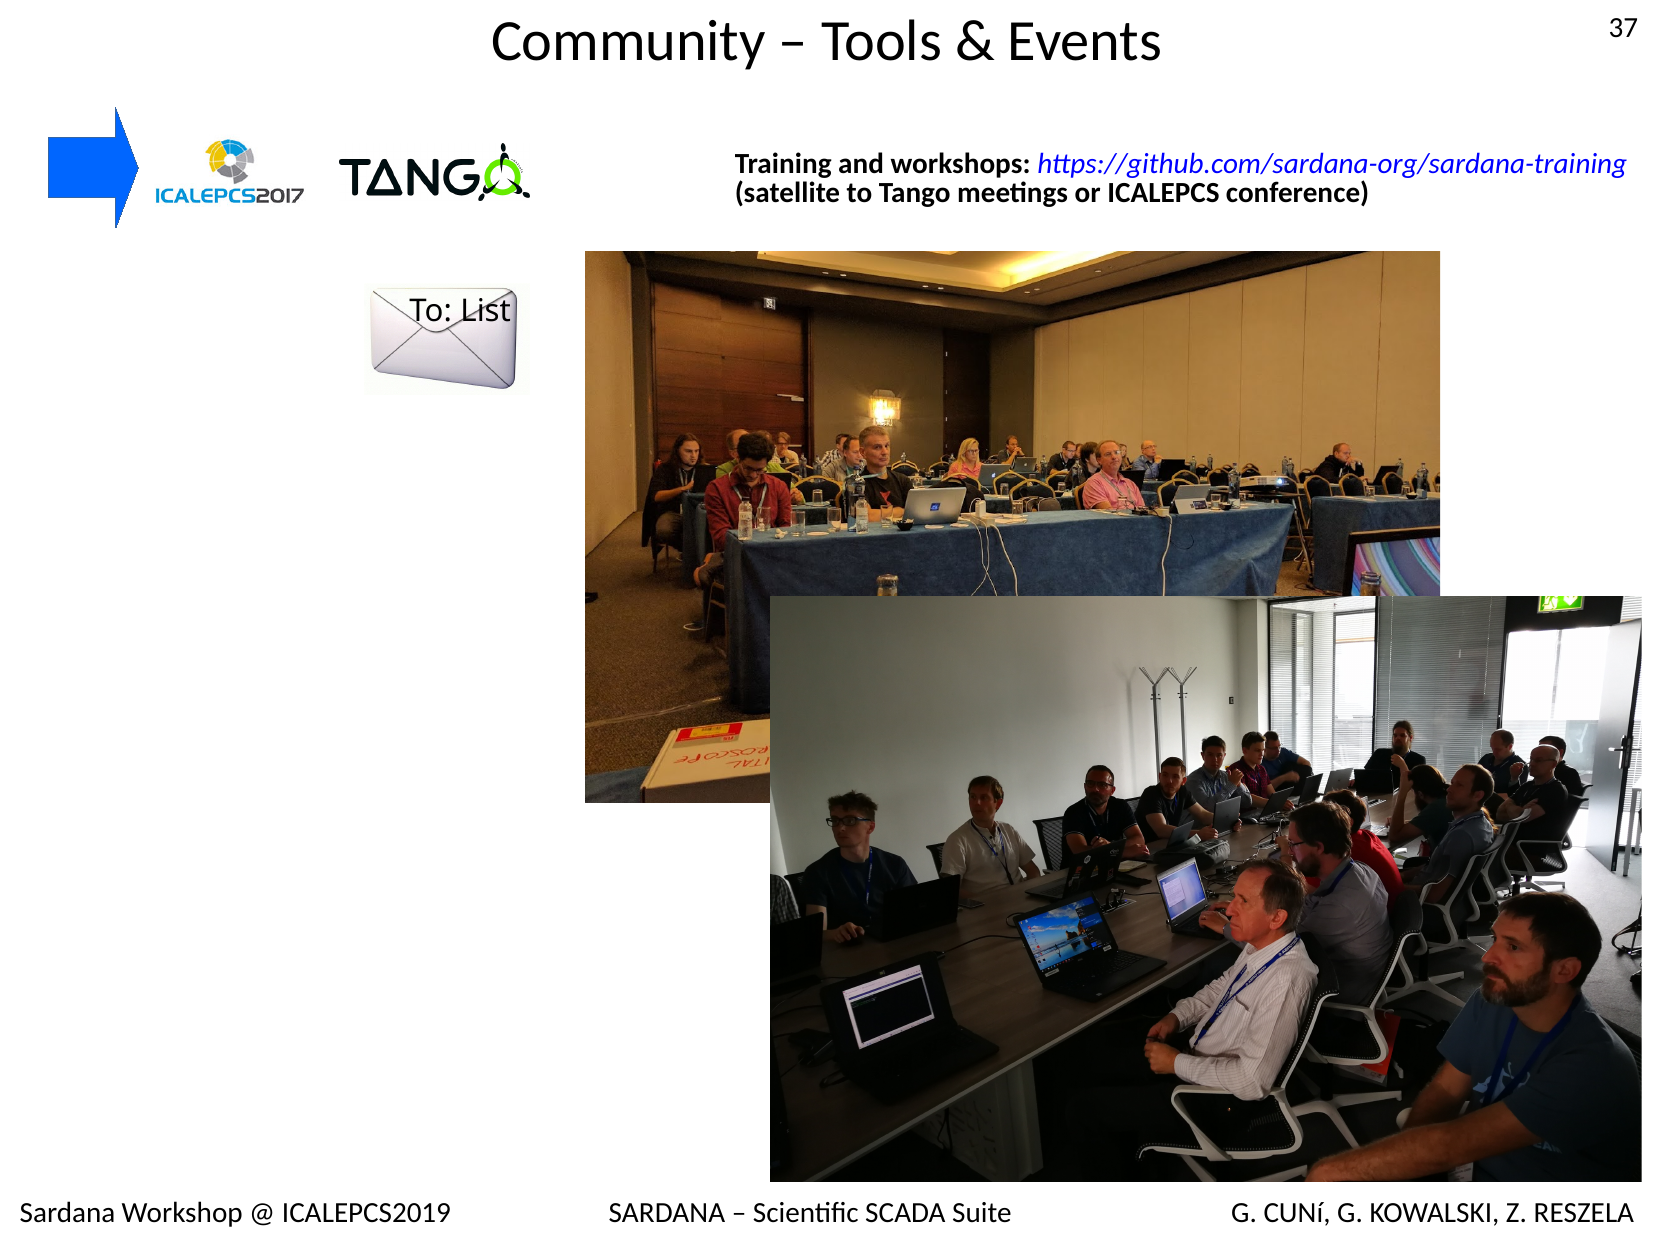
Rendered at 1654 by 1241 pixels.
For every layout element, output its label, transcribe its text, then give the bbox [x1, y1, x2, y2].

text_box [48, 107, 139, 228]
picture [339, 143, 530, 201]
picture [139, 104, 321, 240]
text_box To: List [394, 280, 530, 365]
picture [364, 283, 530, 395]
picture [585, 251, 1642, 1182]
text_box Training and workshops: https://github.com/sardana-org/sardana-training (satellite to Tango meetings or ICALEPCS conference) [720, 114, 1654, 230]
title Community – Tools & Events [82, 2, 1571, 91]
